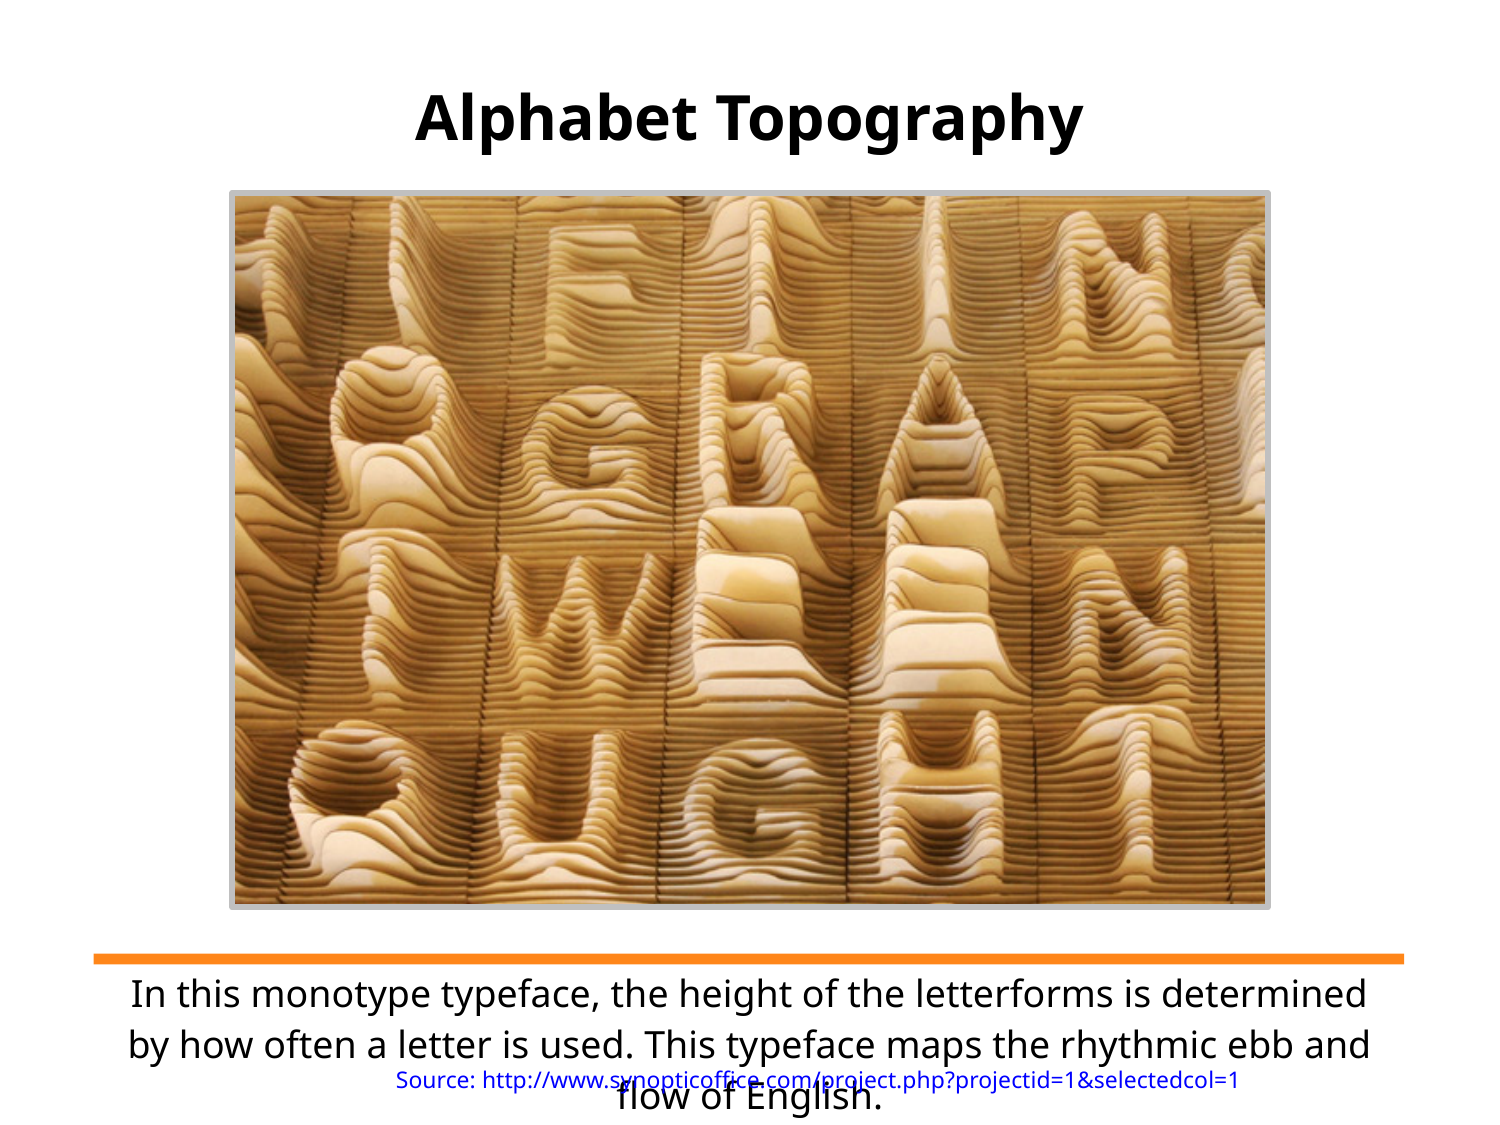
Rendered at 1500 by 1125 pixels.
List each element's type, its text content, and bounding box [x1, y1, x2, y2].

title Alphabet Topography [75, 44, 1426, 188]
picture [0, 0, 1500, 1125]
text_box Source: http://www.synopticoffice.com/project.php?projectid=1&selectedcol=1 [381, 1056, 1119, 1098]
text_box In this monotype typeface, the height of the letterforms is determined by how often a letter is used. This typeface maps the rhythmic ebb and flow of English. [99, 960, 1401, 1064]
